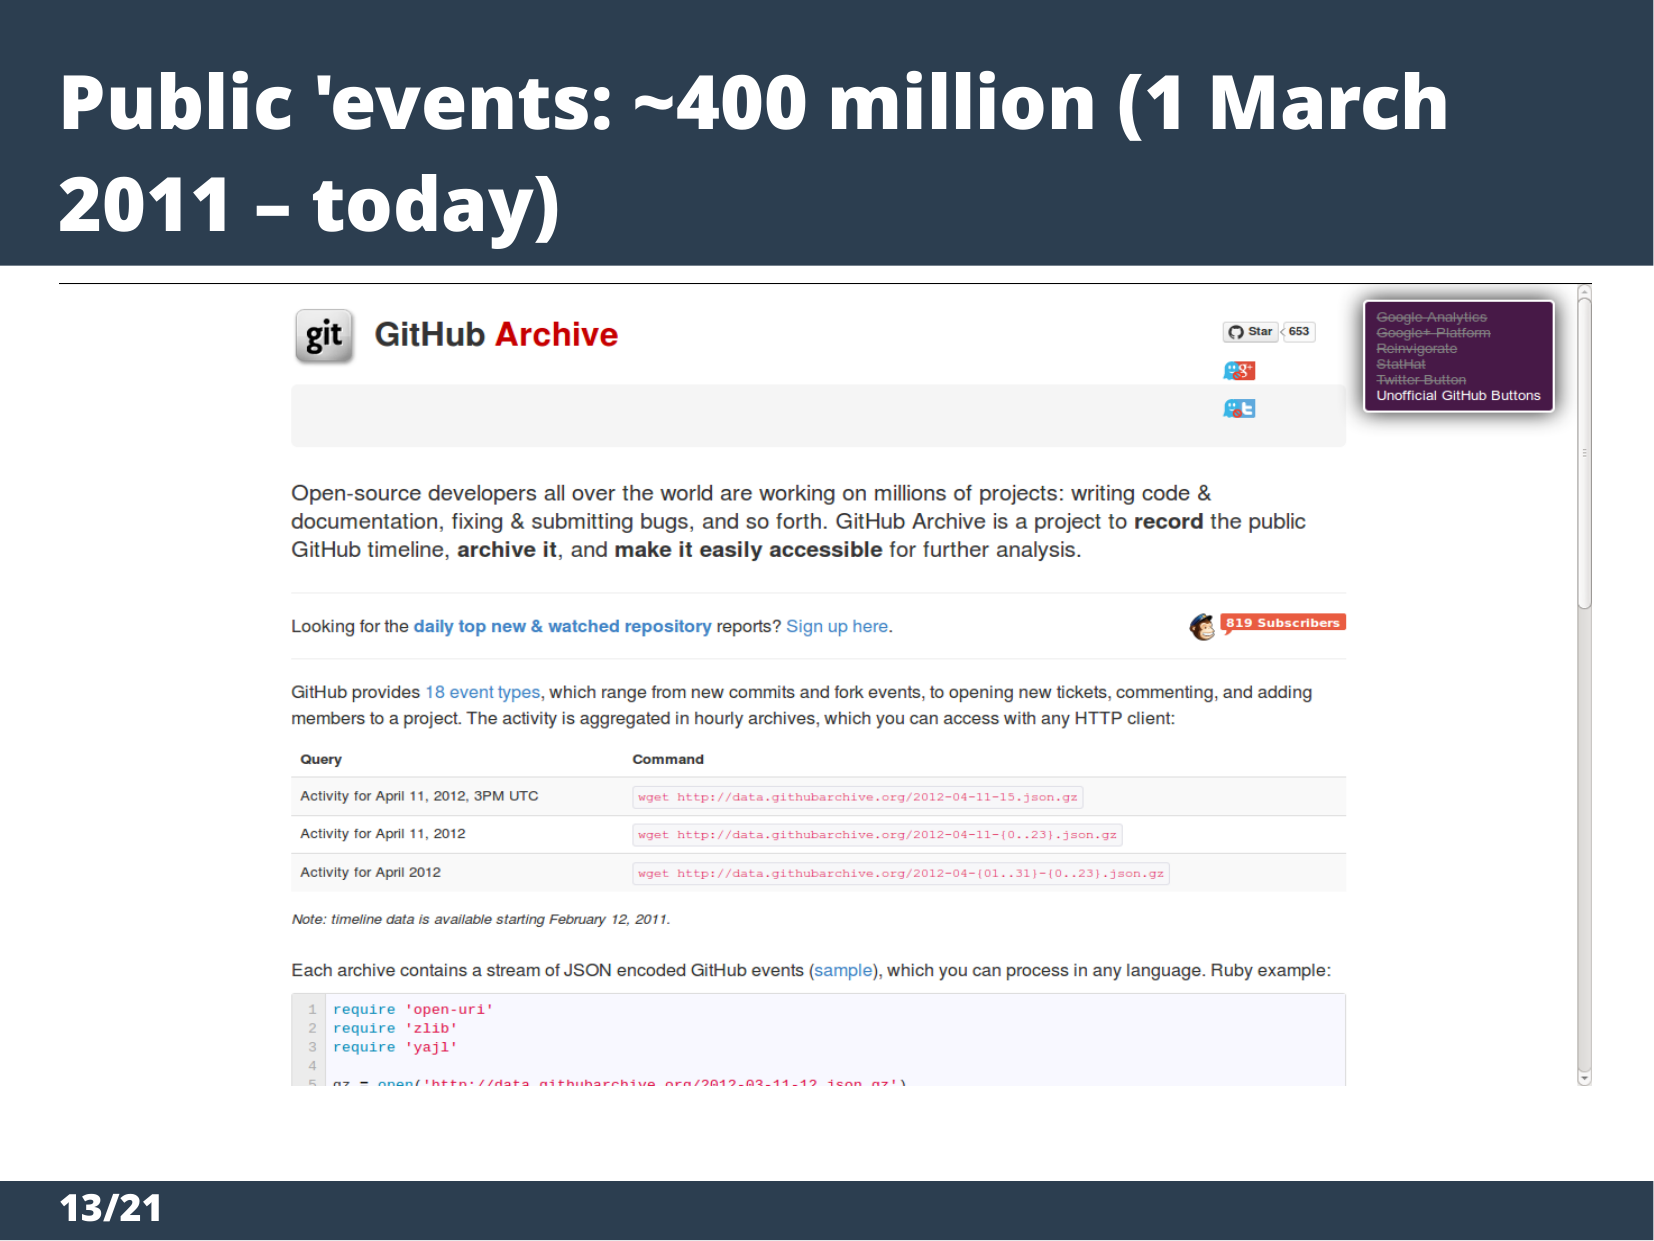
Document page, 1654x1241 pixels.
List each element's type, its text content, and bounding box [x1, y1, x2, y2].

title Public 'events: ~400 million (1 March 2011 – today) [59, 49, 1630, 251]
picture [59, 283, 1592, 1086]
